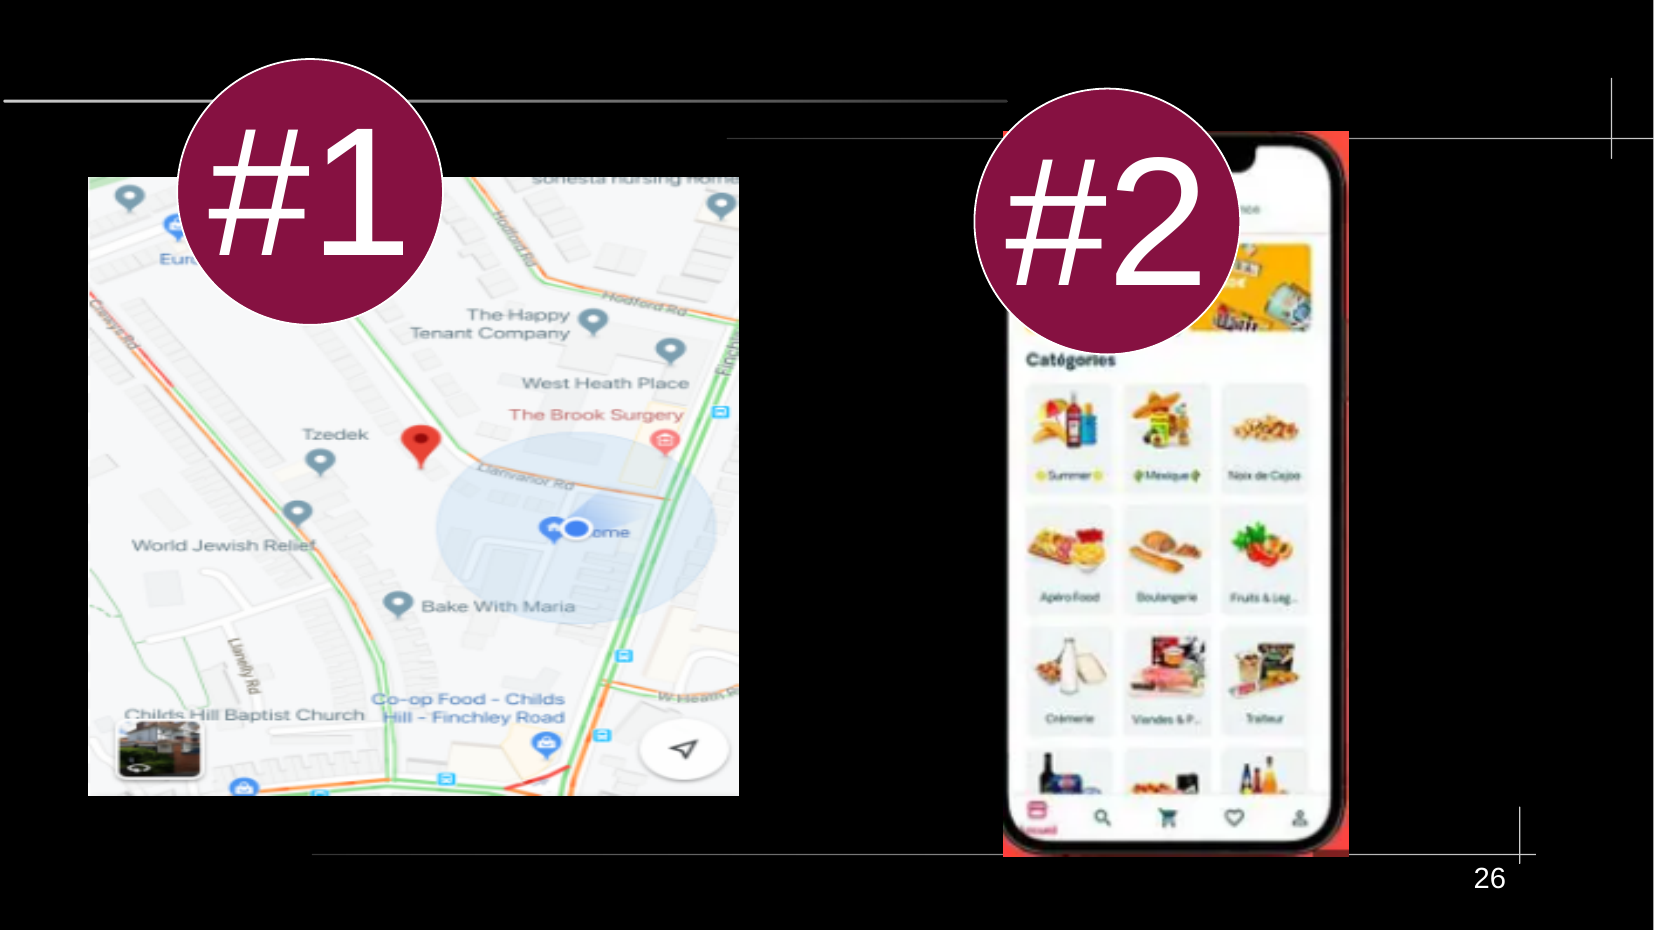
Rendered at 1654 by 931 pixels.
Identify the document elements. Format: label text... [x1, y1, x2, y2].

text_box #2 [974, 88, 1241, 355]
picture [1003, 131, 1349, 857]
picture [88, 177, 739, 796]
text_box #1 [177, 59, 443, 325]
